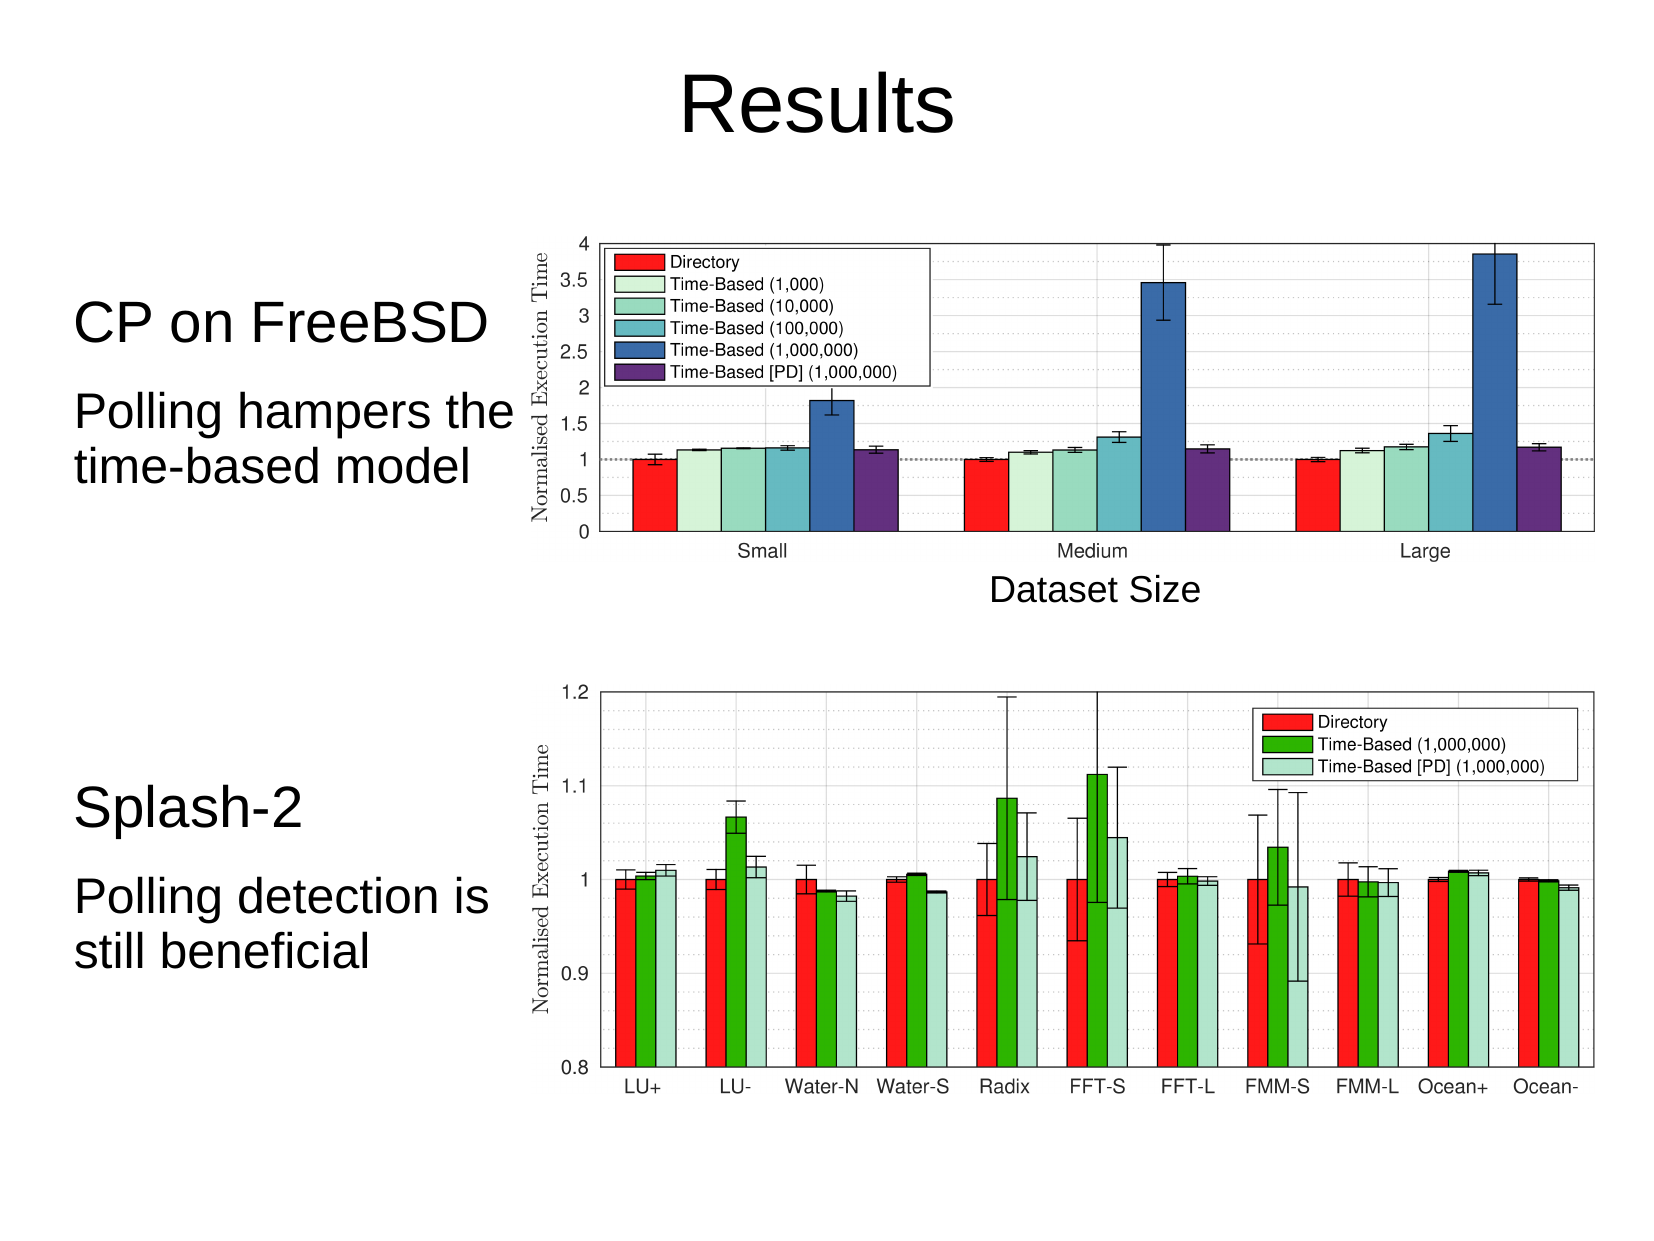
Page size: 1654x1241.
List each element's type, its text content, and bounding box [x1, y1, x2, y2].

text_box Splash-2 Polling detection is still beneficial [59, 767, 532, 987]
text_box CP on FreeBSD Polling hampers the time-based model [59, 282, 531, 502]
text_box Dataset Size [974, 562, 1241, 618]
title Results [59, 56, 1577, 150]
picture [531, 236, 1595, 562]
picture [531, 684, 1595, 1094]
